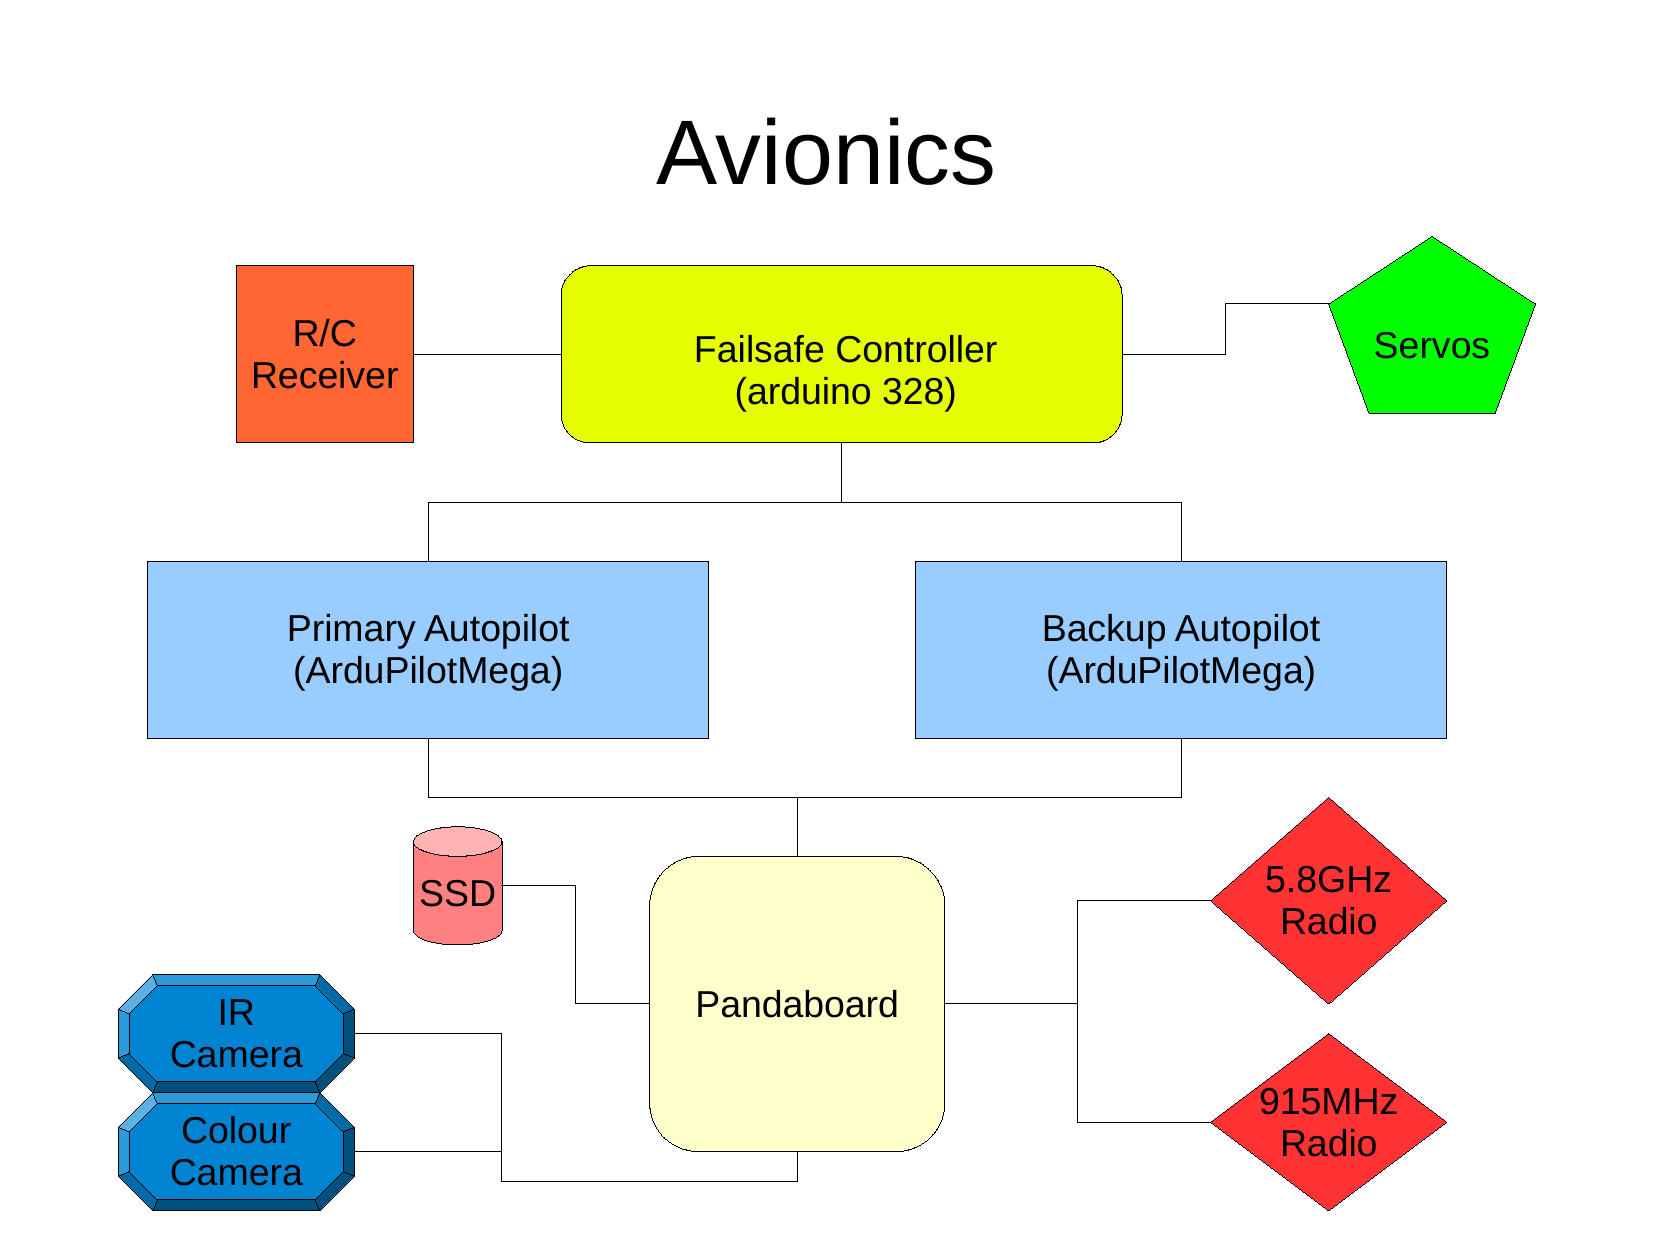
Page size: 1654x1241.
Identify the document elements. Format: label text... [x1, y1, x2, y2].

text_box Pandaboard [649, 856, 945, 1152]
text_box SSD [413, 842, 503, 945]
text_box [561, 265, 1123, 443]
text_box R/C Receiver [236, 265, 414, 443]
title Avionics [82, 49, 1571, 257]
text_box Backup Autopilot (ArduPilotMega) [915, 561, 1447, 739]
text_box Servos [1328, 236, 1536, 414]
text_box 5.8GHz Radio [1211, 797, 1447, 1004]
text_box Colour Camera [130, 1104, 343, 1199]
text_box IR Camera [130, 986, 343, 1081]
text_box 915MHz Radio [1210, 1033, 1447, 1211]
text_box Failsafe Controller (arduino 328) [679, 321, 1013, 420]
text_box Primary Autopilot (ArduPilotMega) [147, 561, 709, 739]
